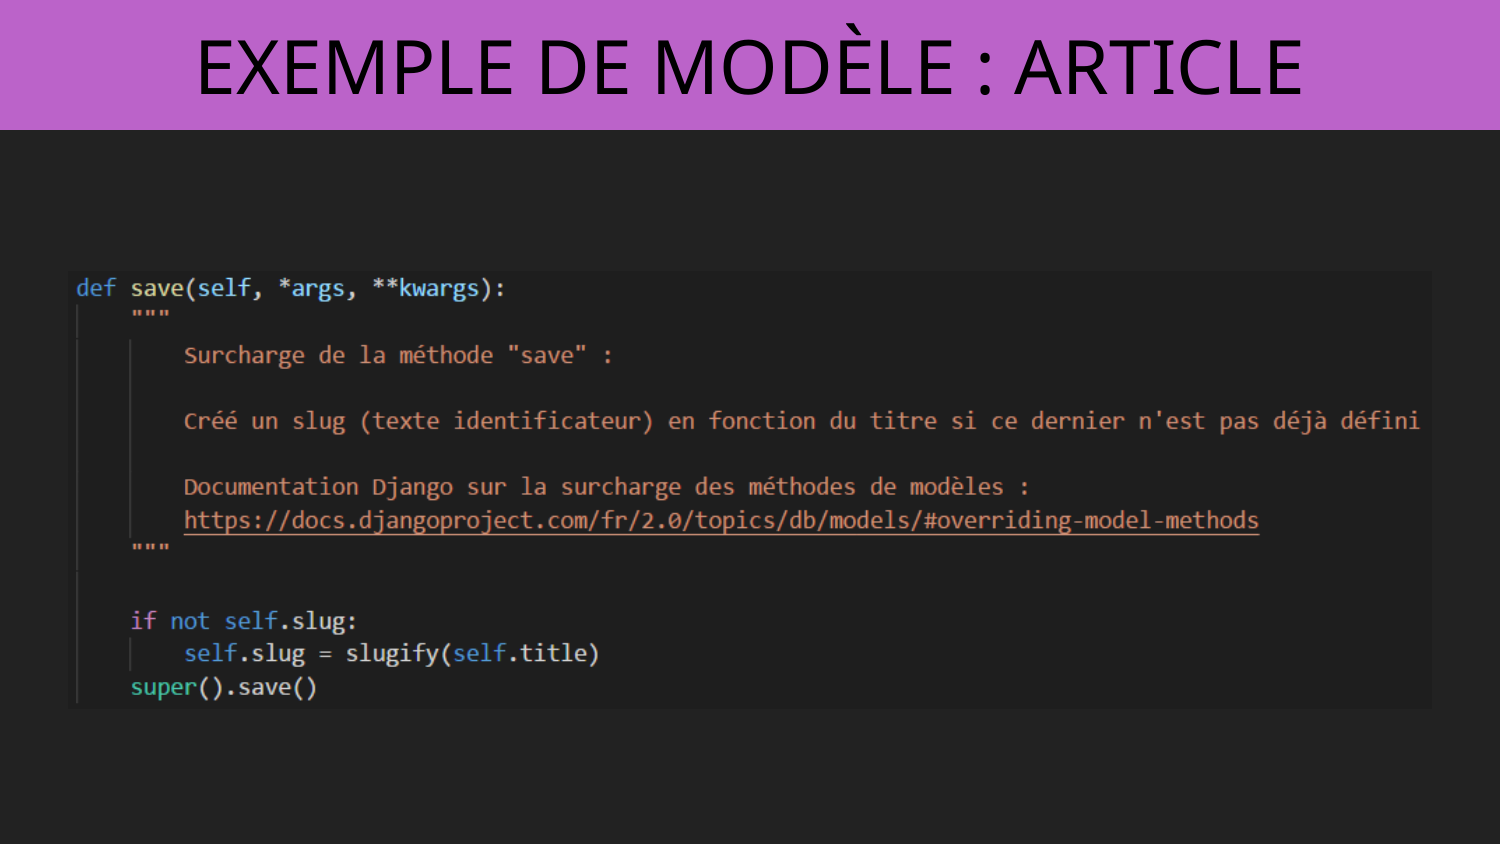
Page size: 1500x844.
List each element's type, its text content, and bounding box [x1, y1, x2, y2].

text_box EXEMPLE DE MODÈLE : ARTICLE [0, 0, 1500, 130]
picture [68, 271, 1432, 709]
